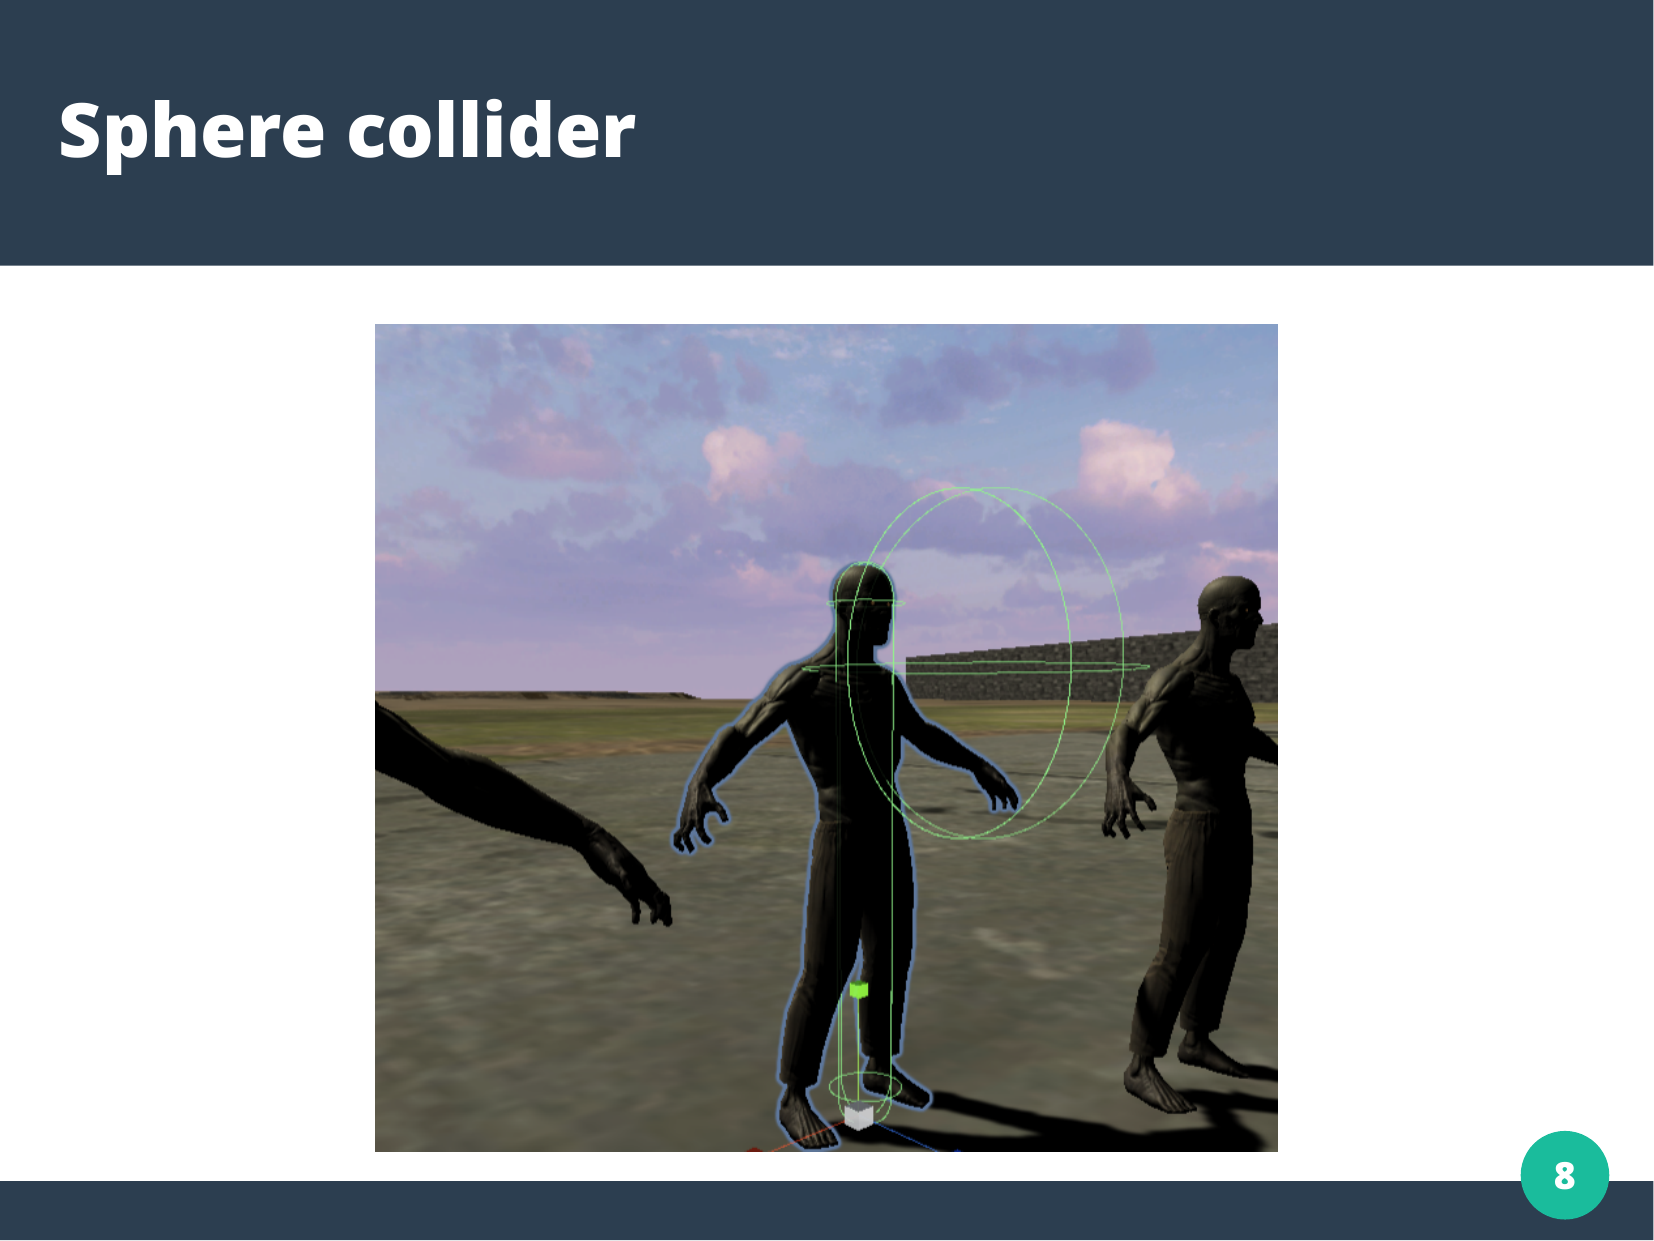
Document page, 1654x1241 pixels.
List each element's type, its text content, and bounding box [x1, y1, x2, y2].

title Sphere collider [59, 49, 1595, 207]
picture [375, 324, 1278, 1152]
